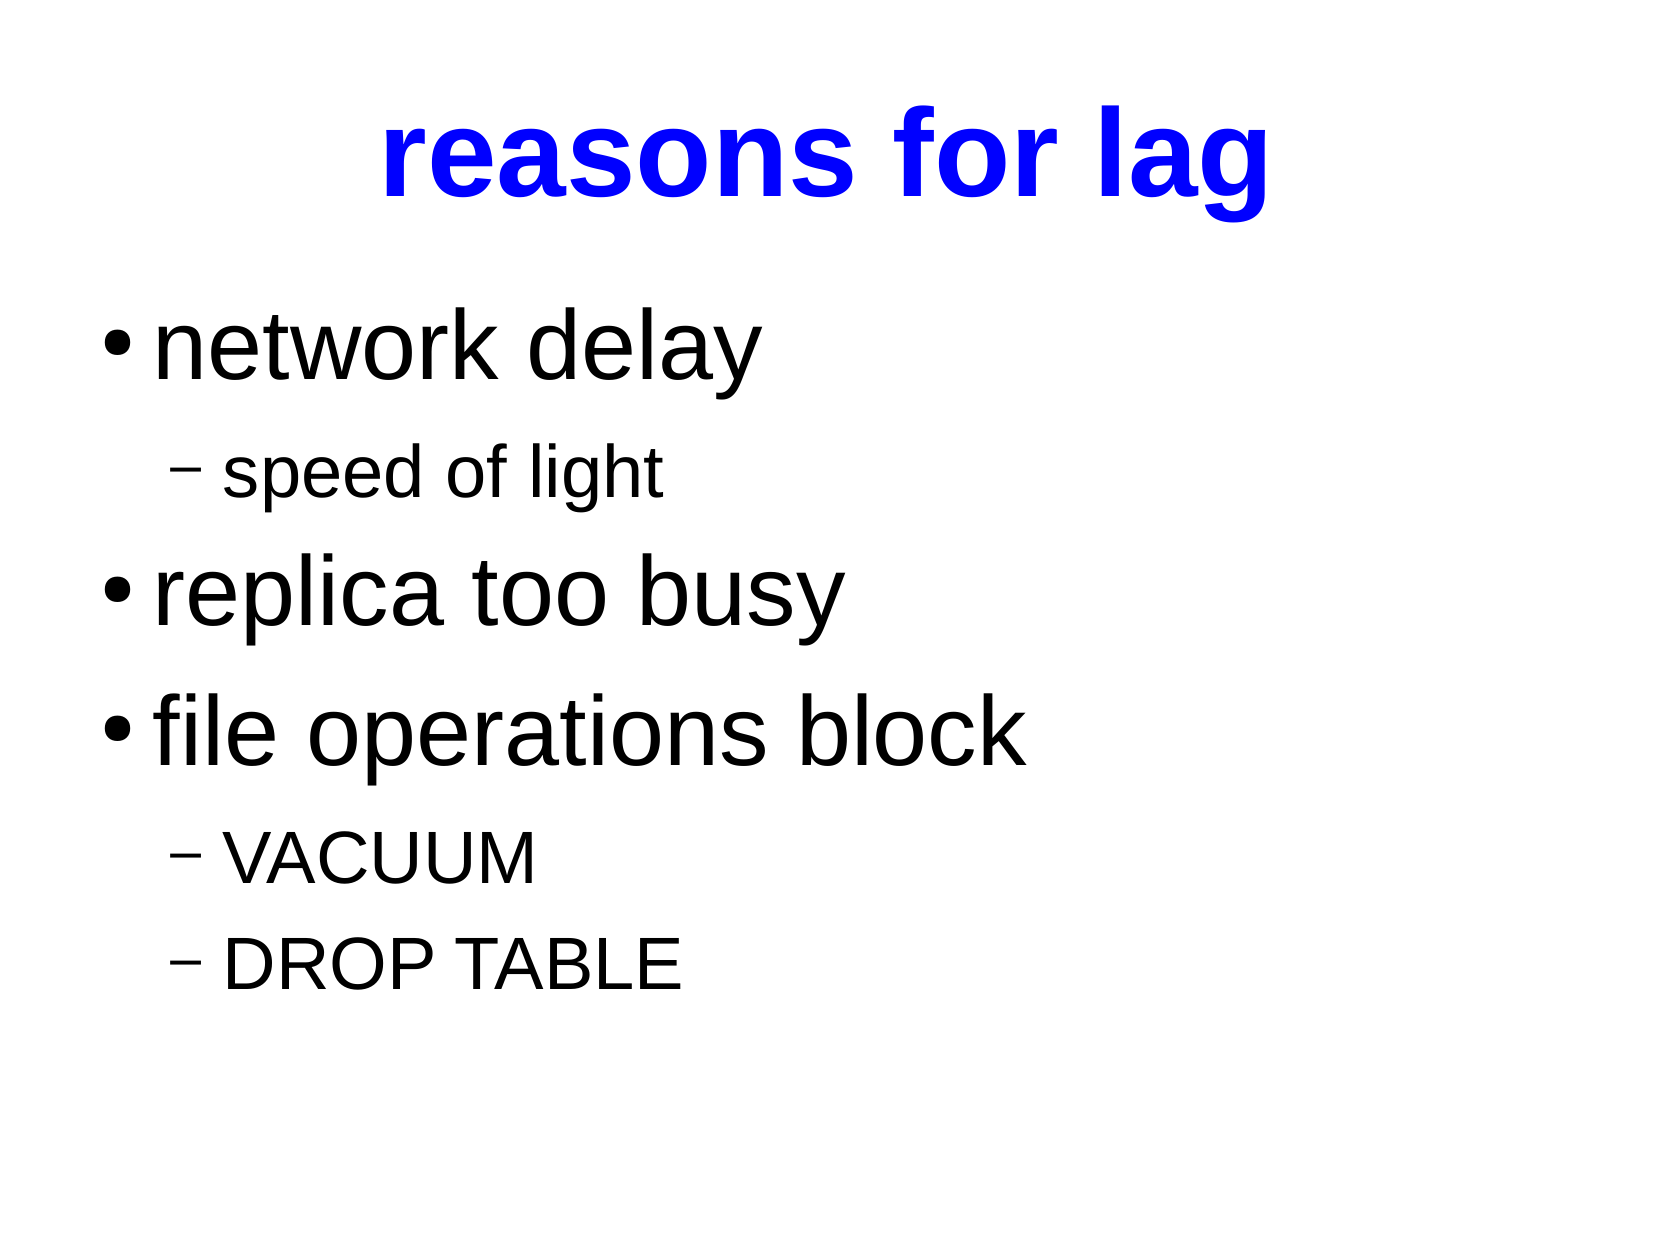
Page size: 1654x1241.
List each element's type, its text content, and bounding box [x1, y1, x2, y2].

list network delay speed of light replica too busy file operations block VACUUM DROP TABLE [82, 290, 1591, 1010]
title reasons for lag [82, 49, 1571, 257]
